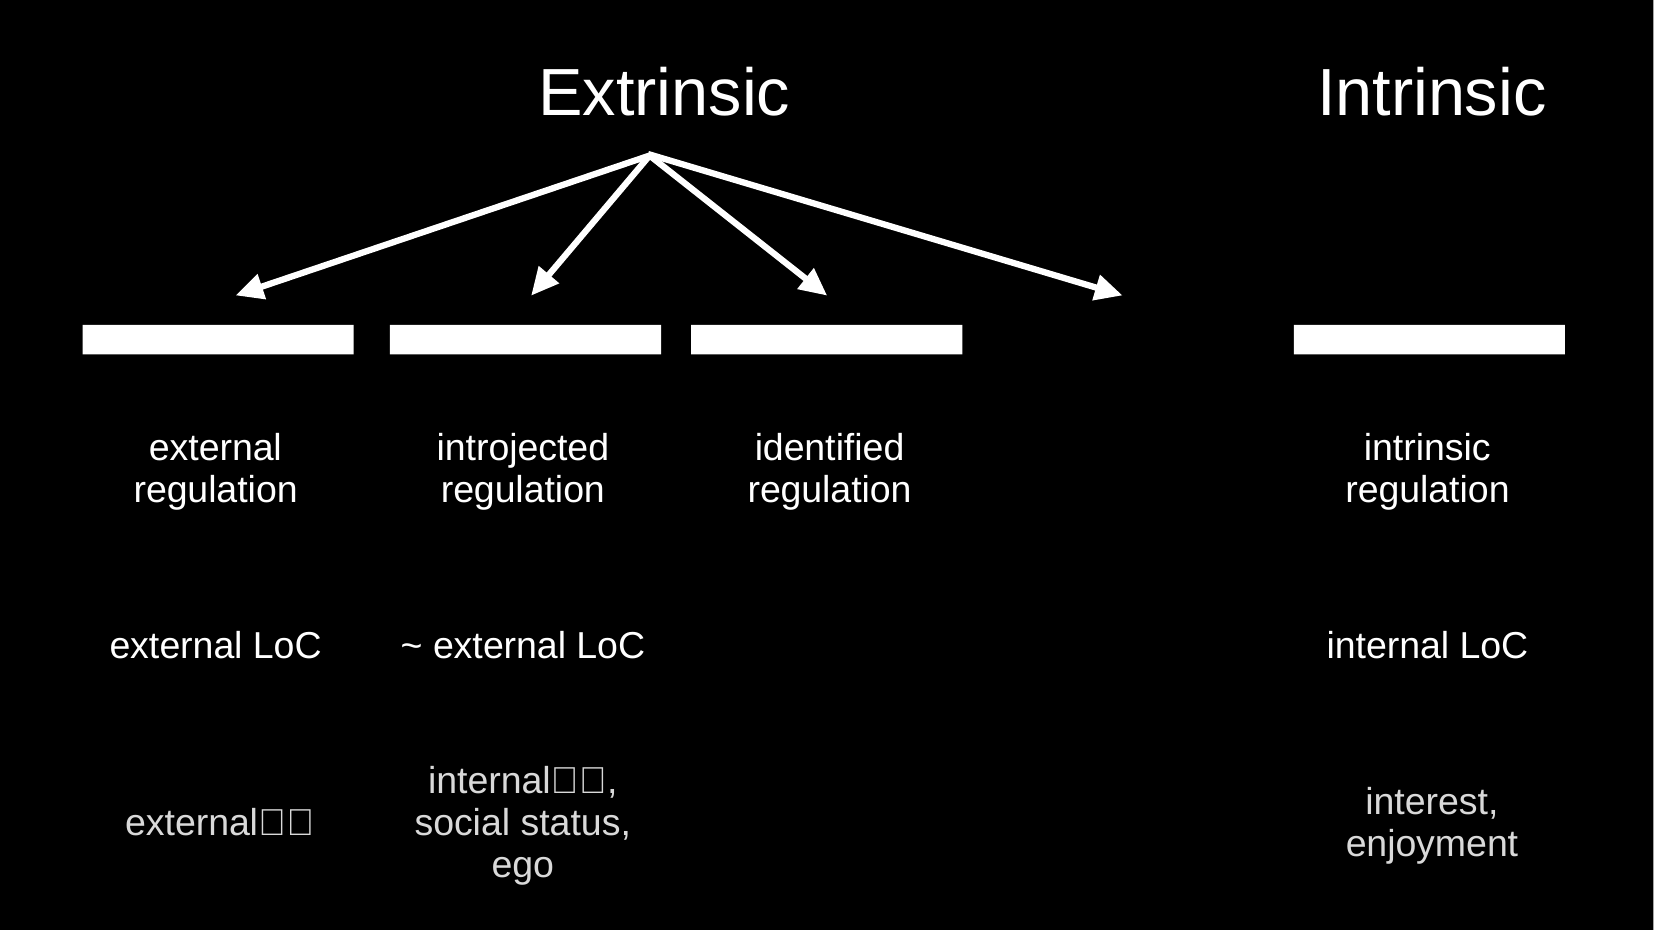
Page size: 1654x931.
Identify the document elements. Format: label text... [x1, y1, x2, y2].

list internal🥕🏒, social status, ego [390, 759, 656, 886]
list ~ external LoC [390, 582, 656, 709]
list identified regulation [696, 405, 963, 532]
list external LoC [82, 582, 349, 709]
text_box [82, 324, 354, 355]
list Extrinsic [531, 29, 798, 156]
list external🥕🏒 [87, 759, 353, 886]
list Intrinsic [1299, 29, 1565, 156]
text_box [1293, 324, 1565, 355]
list external regulation [82, 405, 349, 532]
list intrinsic regulation [1294, 405, 1561, 532]
list internal LoC [1294, 582, 1561, 709]
list introjected regulation [390, 405, 656, 532]
list interest, enjoyment [1299, 759, 1565, 886]
text_box [389, 324, 662, 355]
text_box [691, 324, 963, 355]
